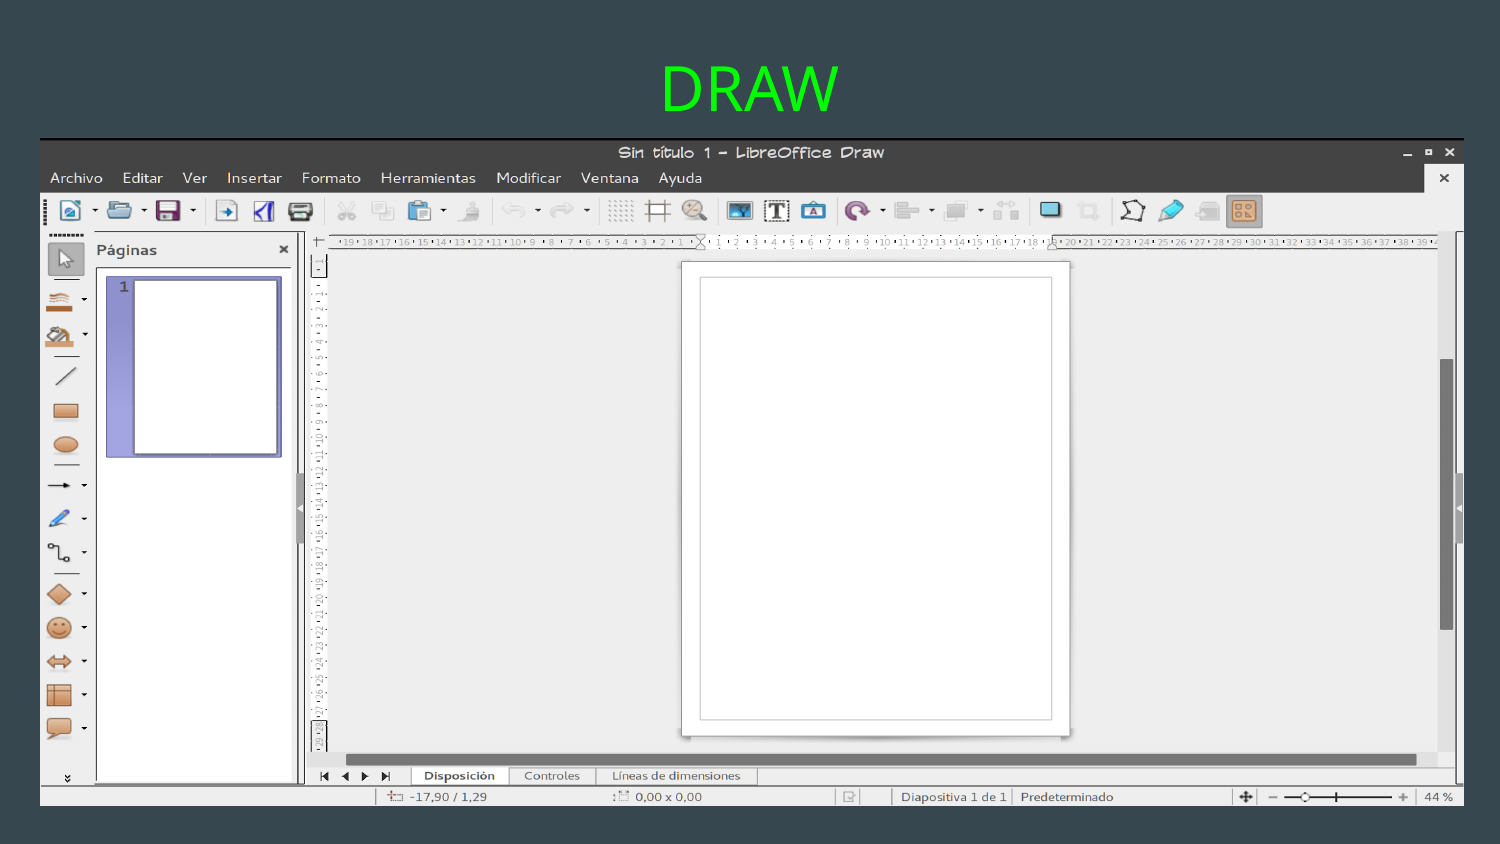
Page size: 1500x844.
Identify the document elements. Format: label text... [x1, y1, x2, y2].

picture [40, 138, 1464, 806]
title DRAW [51, 33, 1449, 138]
